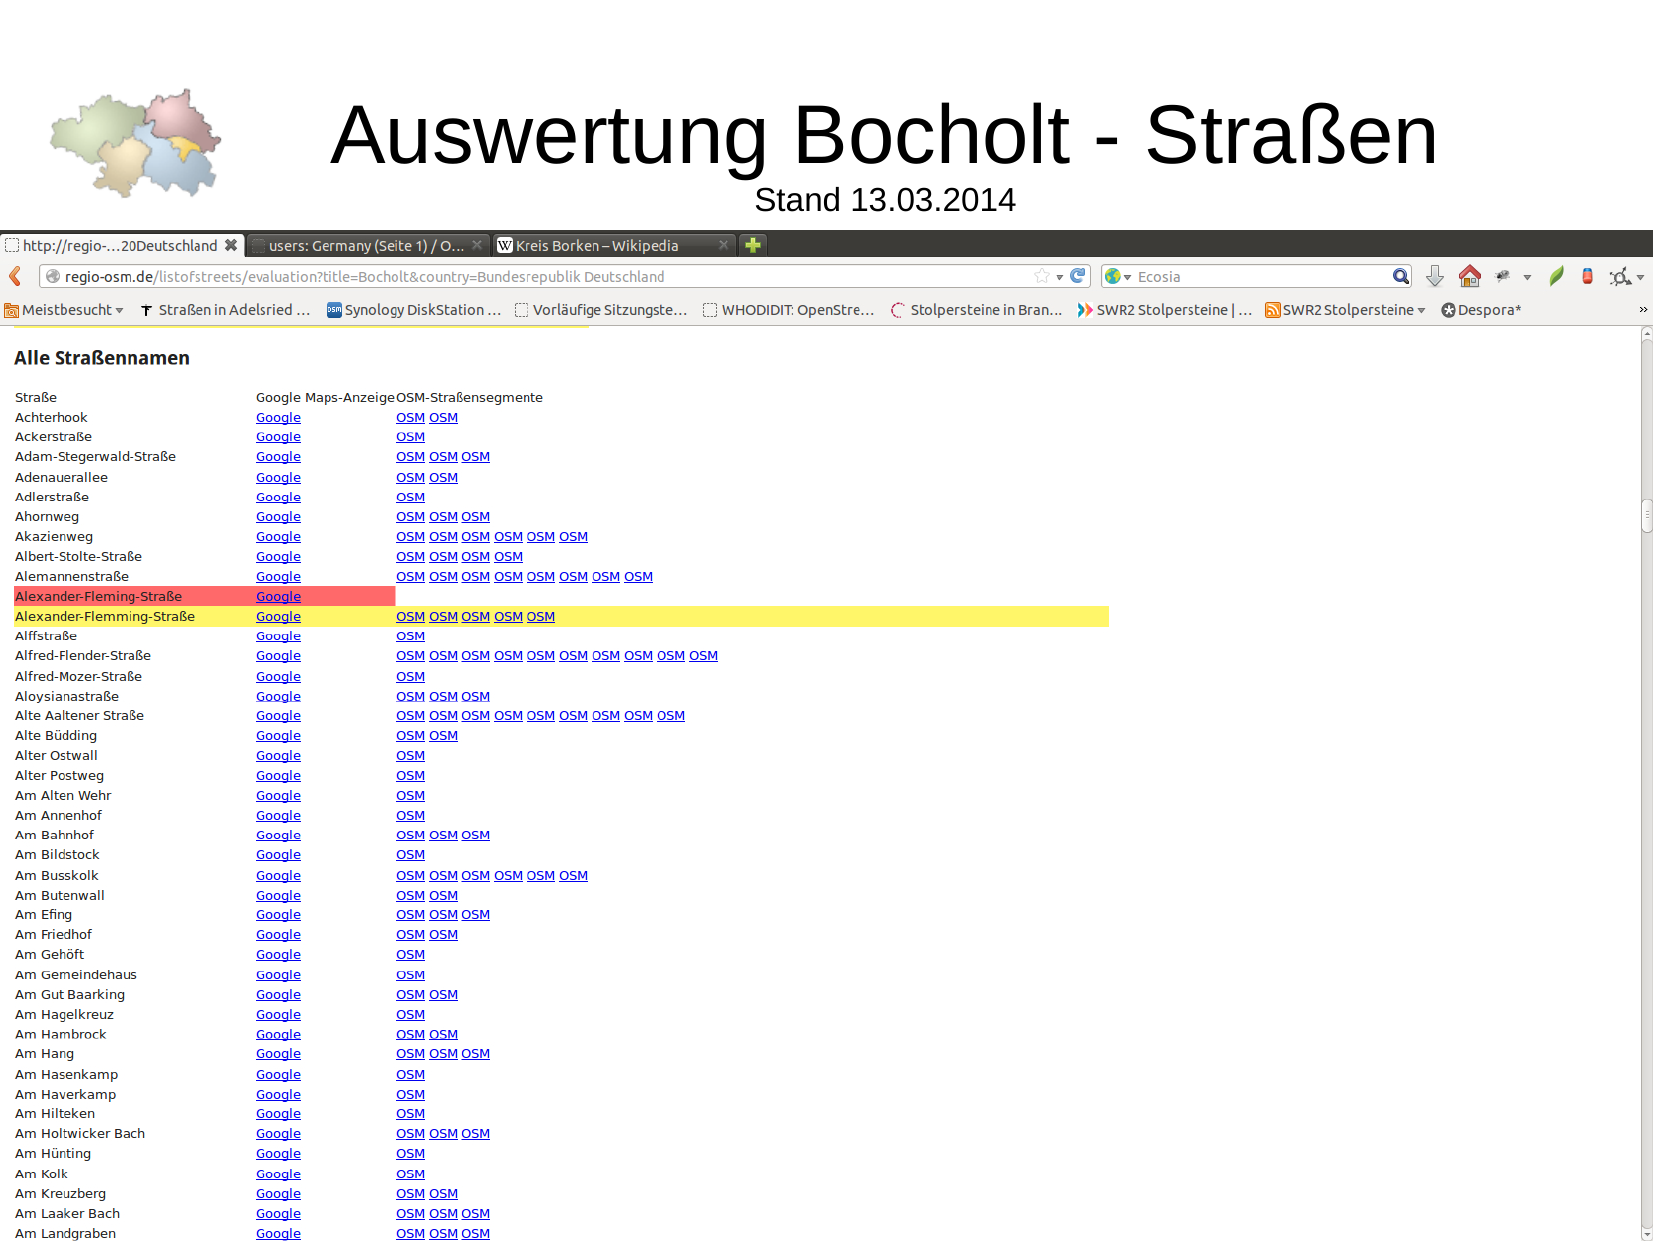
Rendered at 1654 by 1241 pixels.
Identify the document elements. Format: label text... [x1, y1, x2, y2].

picture [11, 68, 250, 225]
title Auswertung Bocholt - Straßen Stand 13.03.2014 [200, 49, 1571, 230]
picture [0, 230, 1653, 1241]
